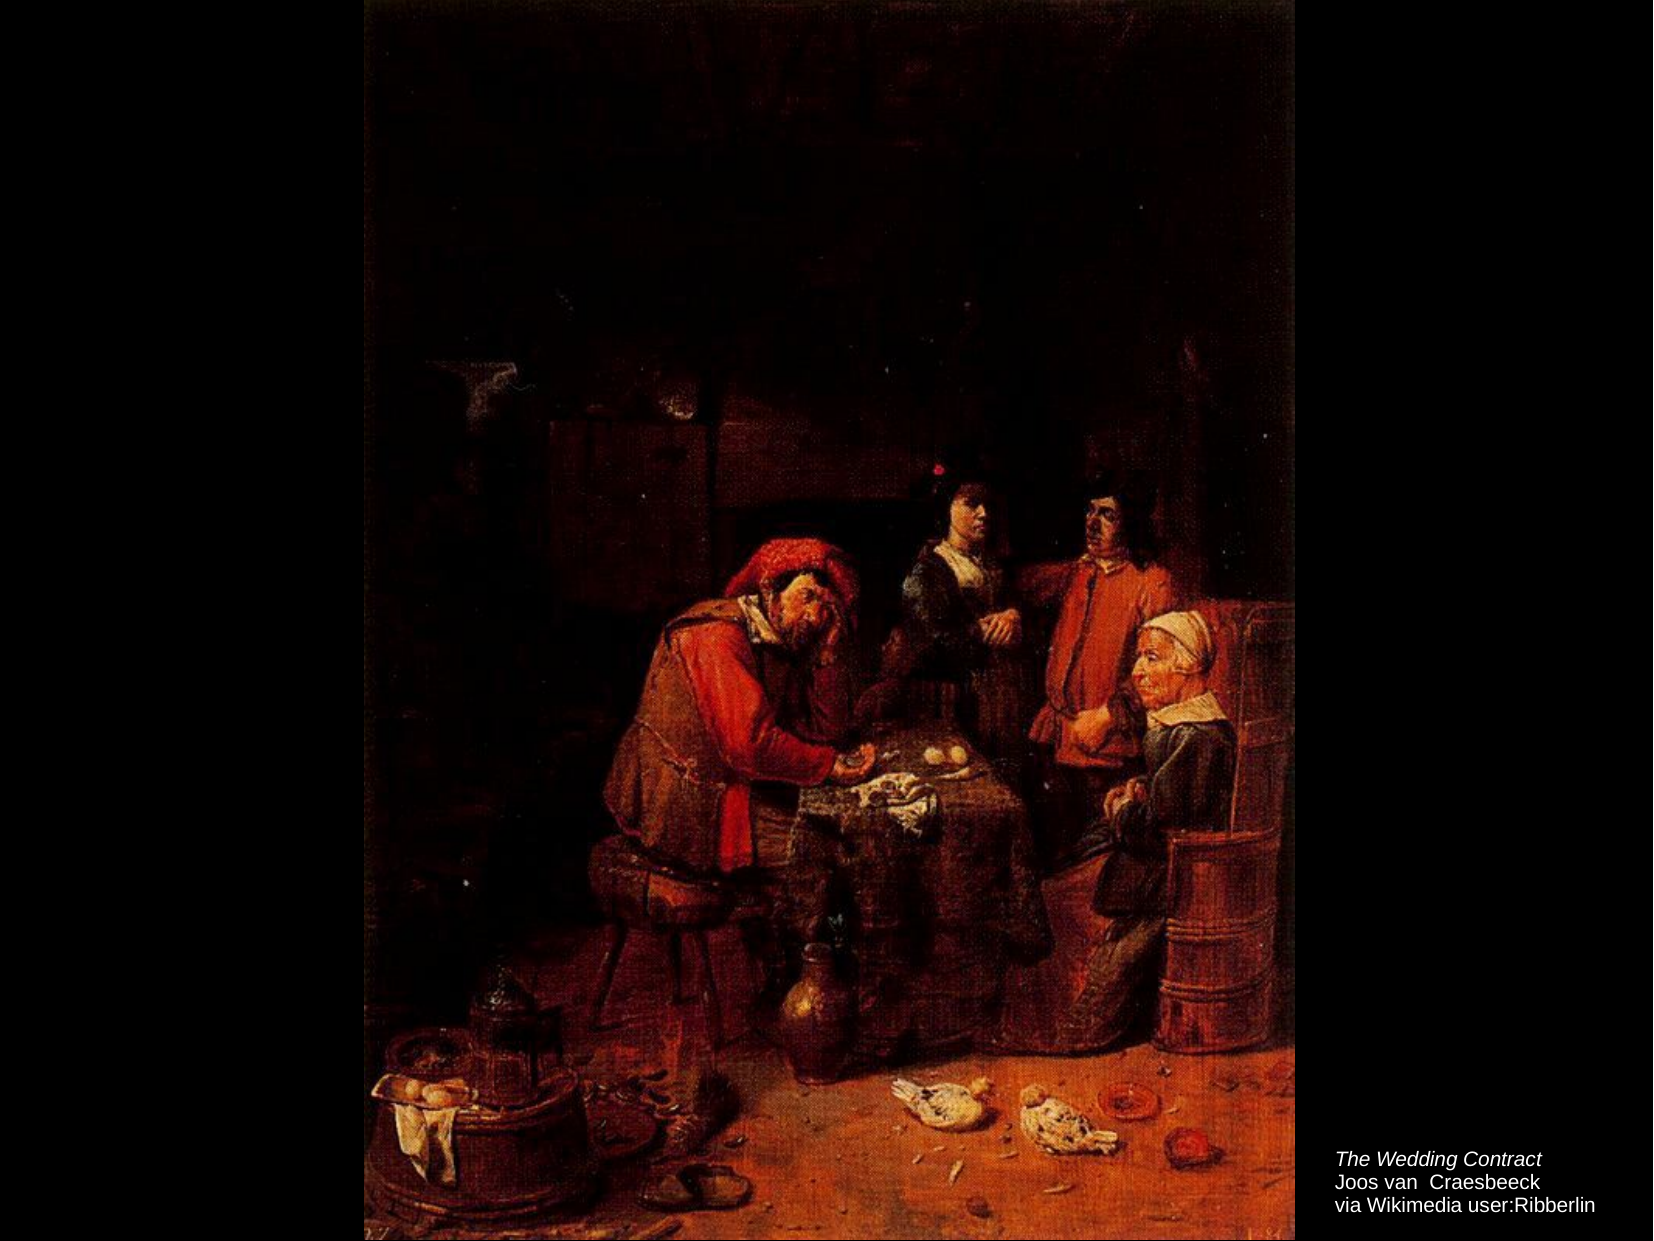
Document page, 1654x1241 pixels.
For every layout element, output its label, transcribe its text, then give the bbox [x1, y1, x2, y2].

text_box The Wedding Contract Joos van Craesbeeck via Wikimedia user:Ribberlin [1320, 1140, 1637, 1228]
picture [364, 0, 1295, 1240]
